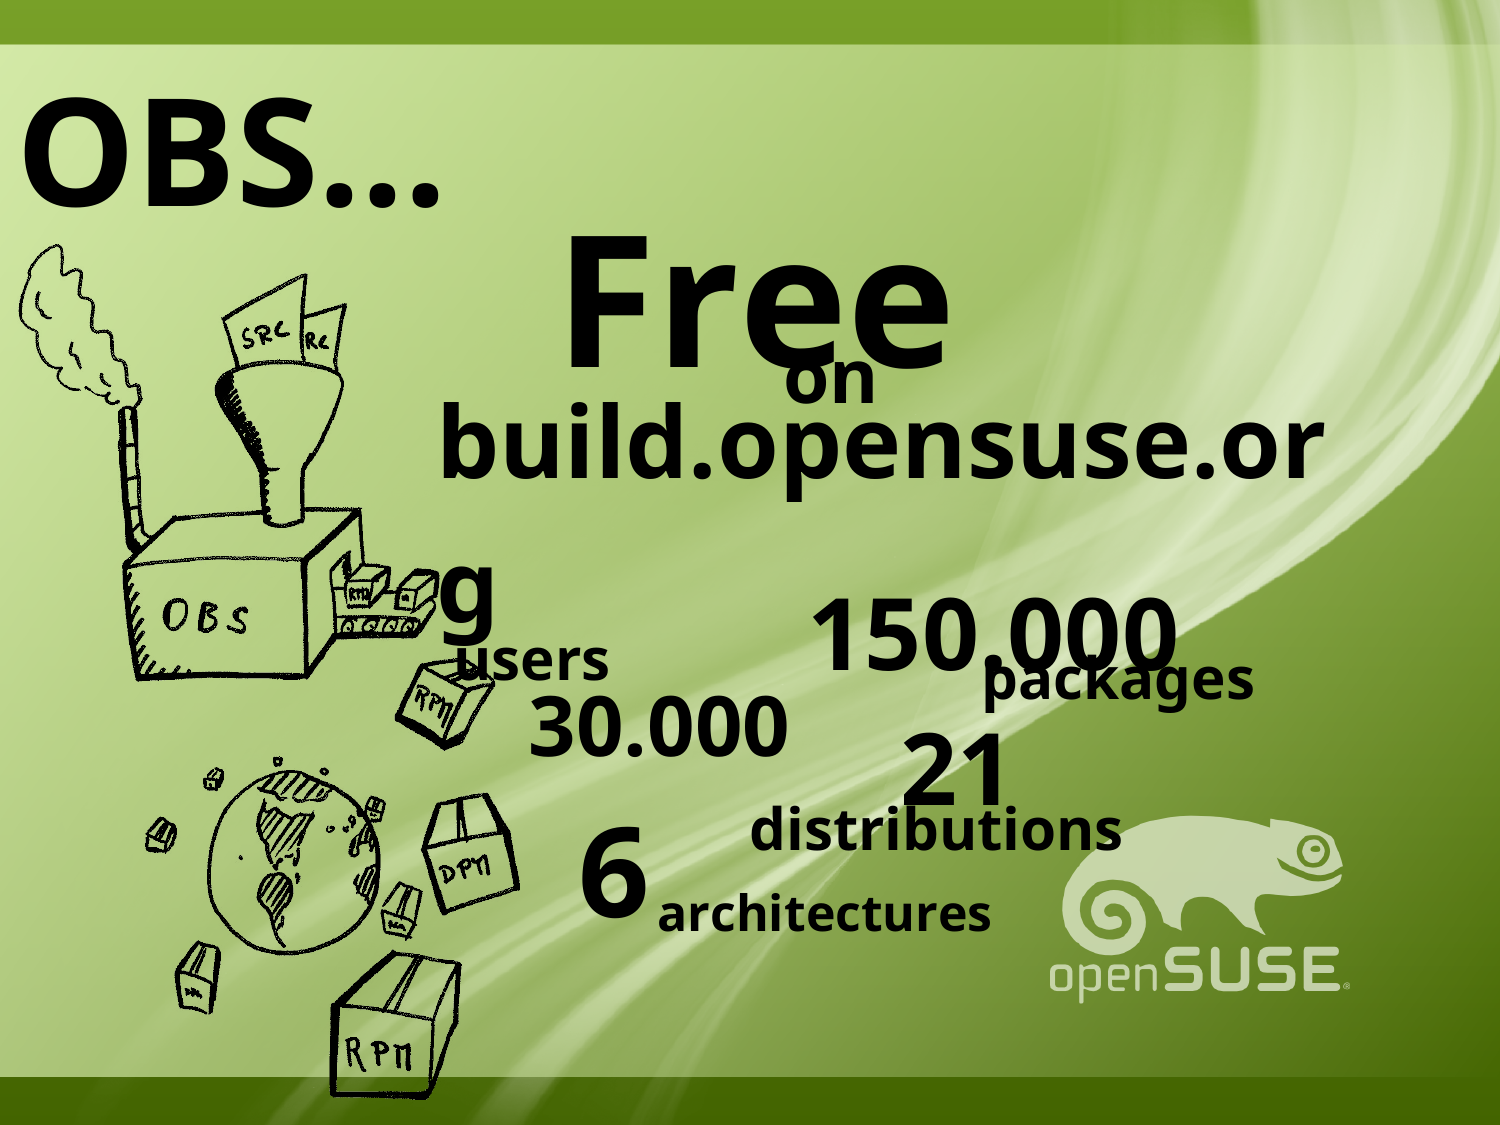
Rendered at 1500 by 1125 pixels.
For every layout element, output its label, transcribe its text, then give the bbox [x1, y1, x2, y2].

text_box 150.000 [807, 556, 1186, 717]
text_box 21 [900, 691, 1081, 852]
text_box Free [555, 158, 1099, 365]
text_box packages [981, 633, 1298, 734]
text_box build.opensuse.org [436, 365, 1382, 526]
text_box 30.000 [528, 661, 886, 798]
picture [0, 0, 1500, 1125]
text_box on [783, 317, 965, 365]
text_box OBS... [15, 36, 562, 266]
text_box 6 [578, 798, 759, 972]
text_box users [453, 614, 678, 715]
text_box architectures [657, 874, 1066, 963]
text_box distributions [759, 784, 1159, 885]
